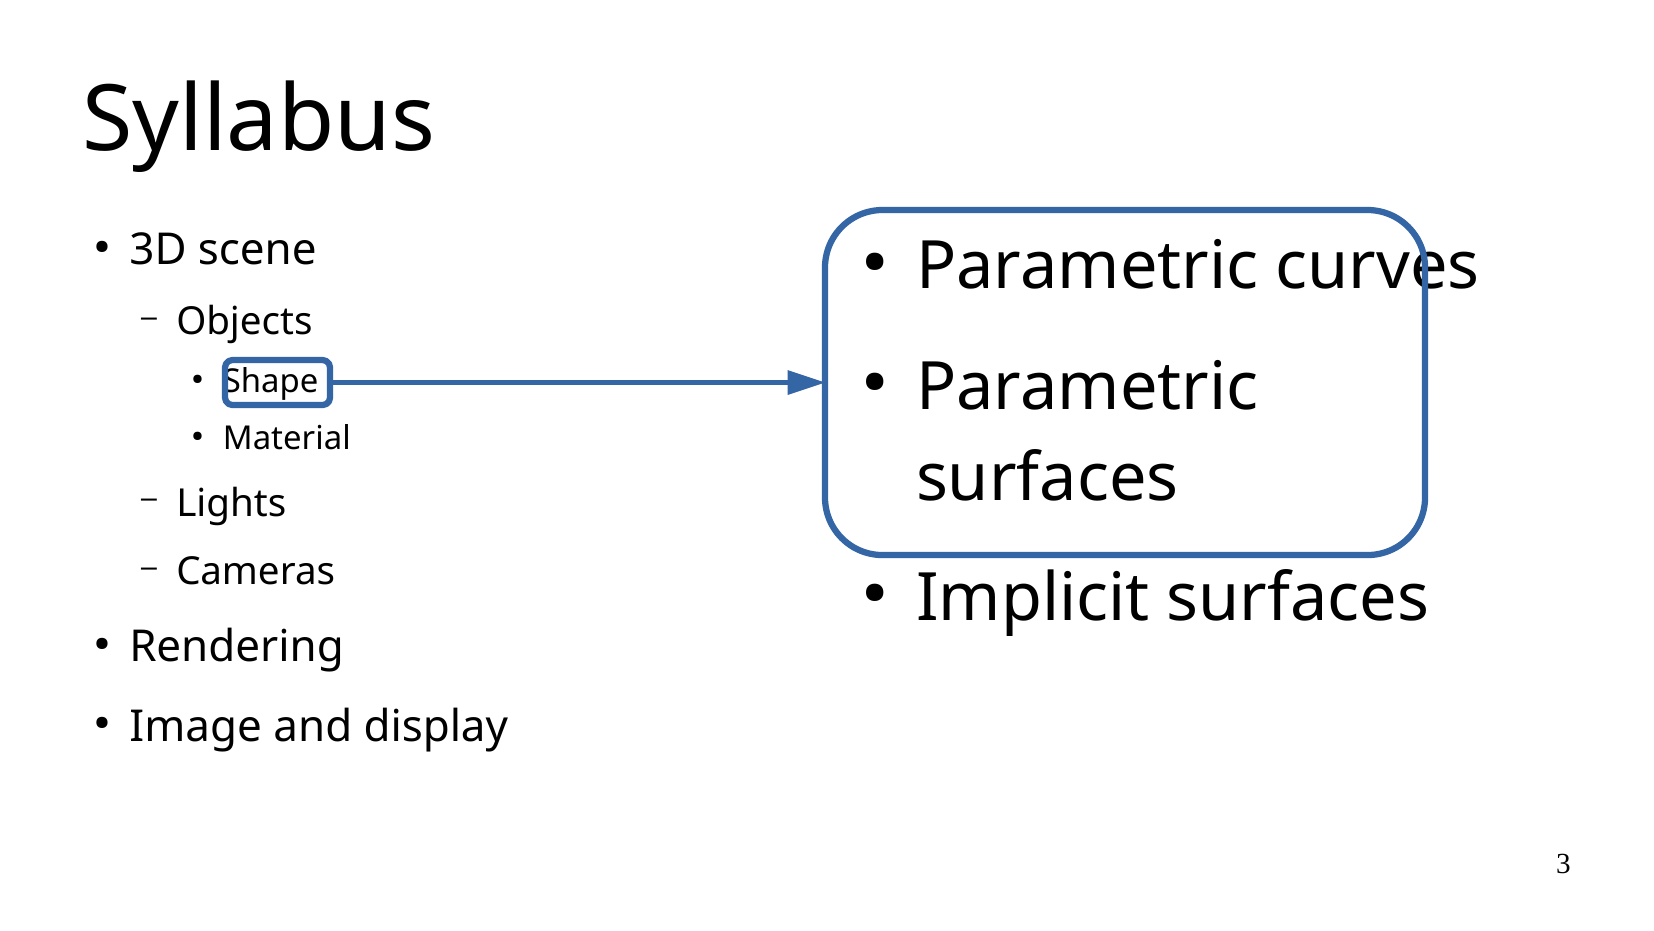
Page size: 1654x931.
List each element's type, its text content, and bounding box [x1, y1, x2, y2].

list Parametric curves Parametric surfaces Implicit surfaces [845, 217, 1516, 706]
list 3D scene Objects Shape Material Lights Cameras Rendering Image and display [82, 217, 809, 758]
text_box [825, 210, 1426, 556]
title Syllabus [82, 37, 1571, 193]
text_box [225, 360, 331, 406]
